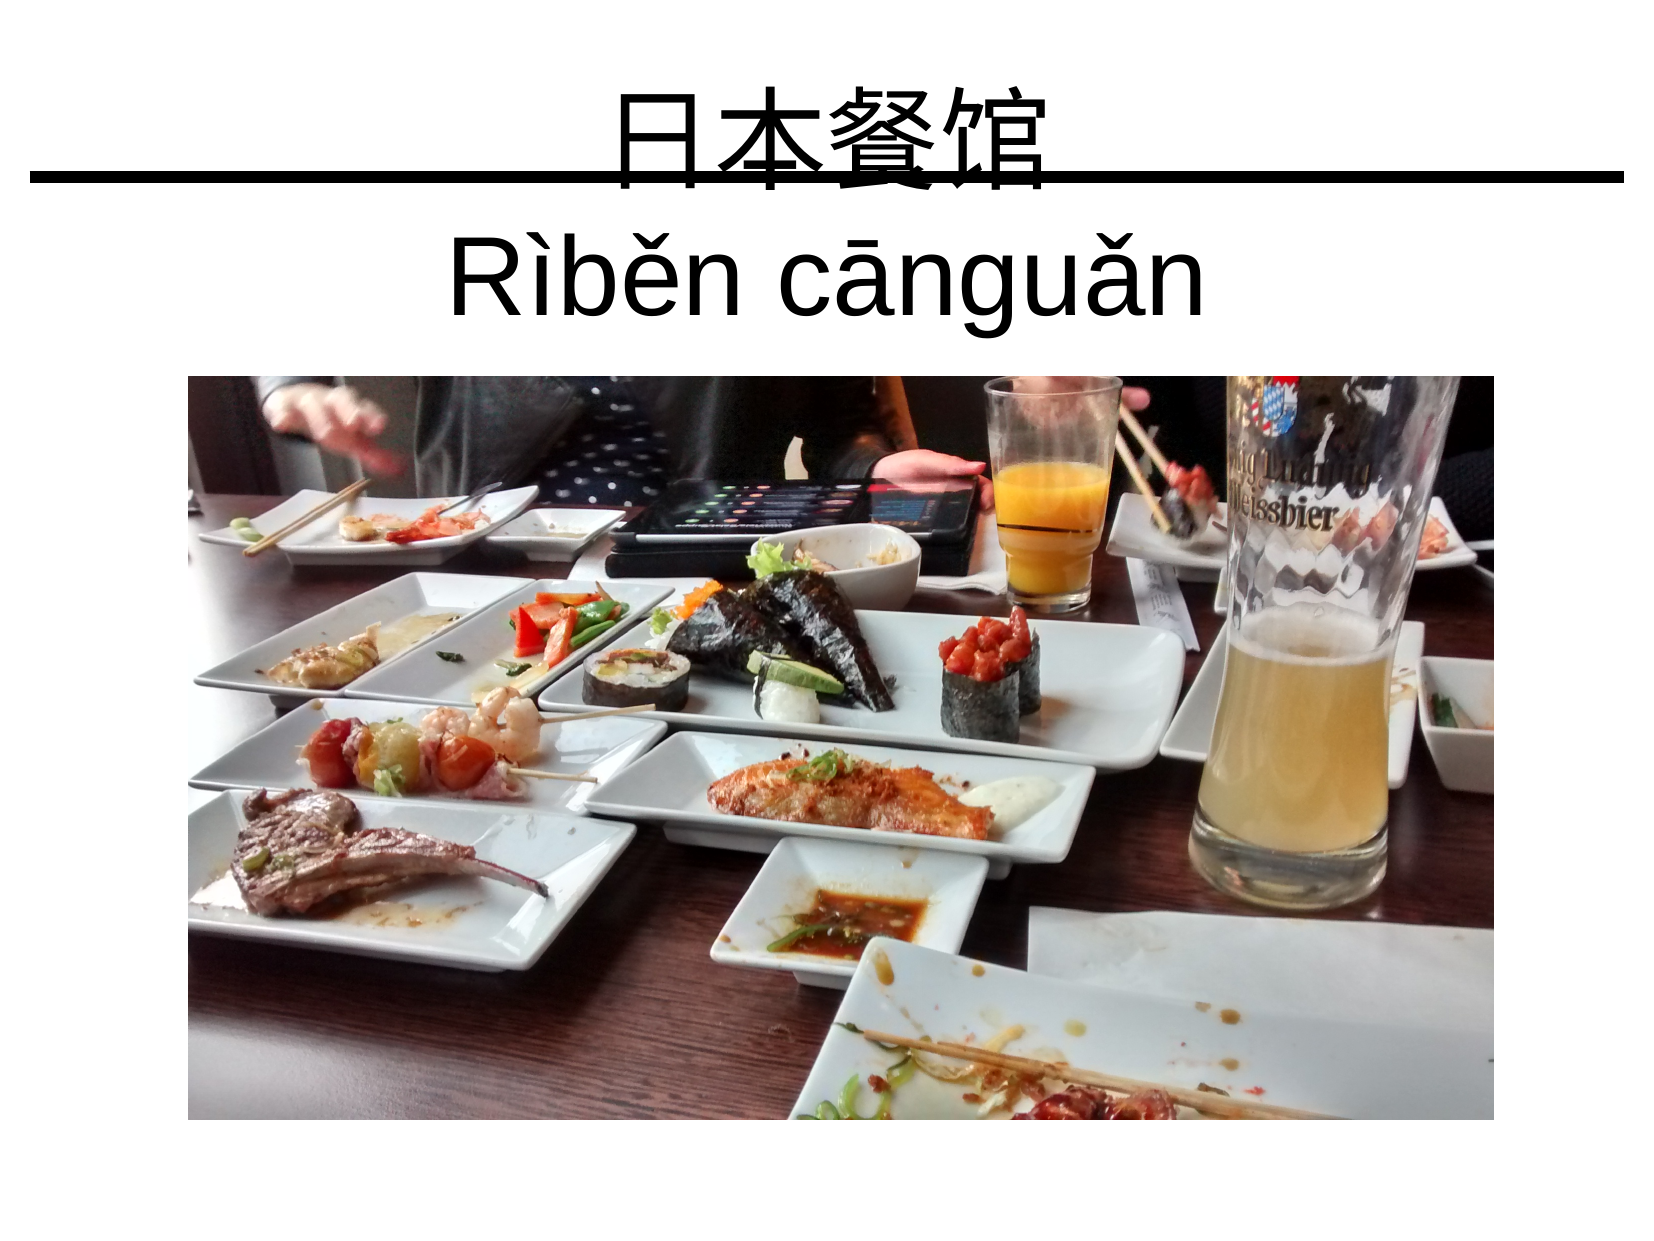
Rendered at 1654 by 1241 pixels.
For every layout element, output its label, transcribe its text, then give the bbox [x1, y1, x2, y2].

picture [188, 376, 1494, 1120]
text_box 日本餐馆 [29, 43, 1625, 206]
text_box Rìběn cānguǎn [29, 206, 1625, 1211]
